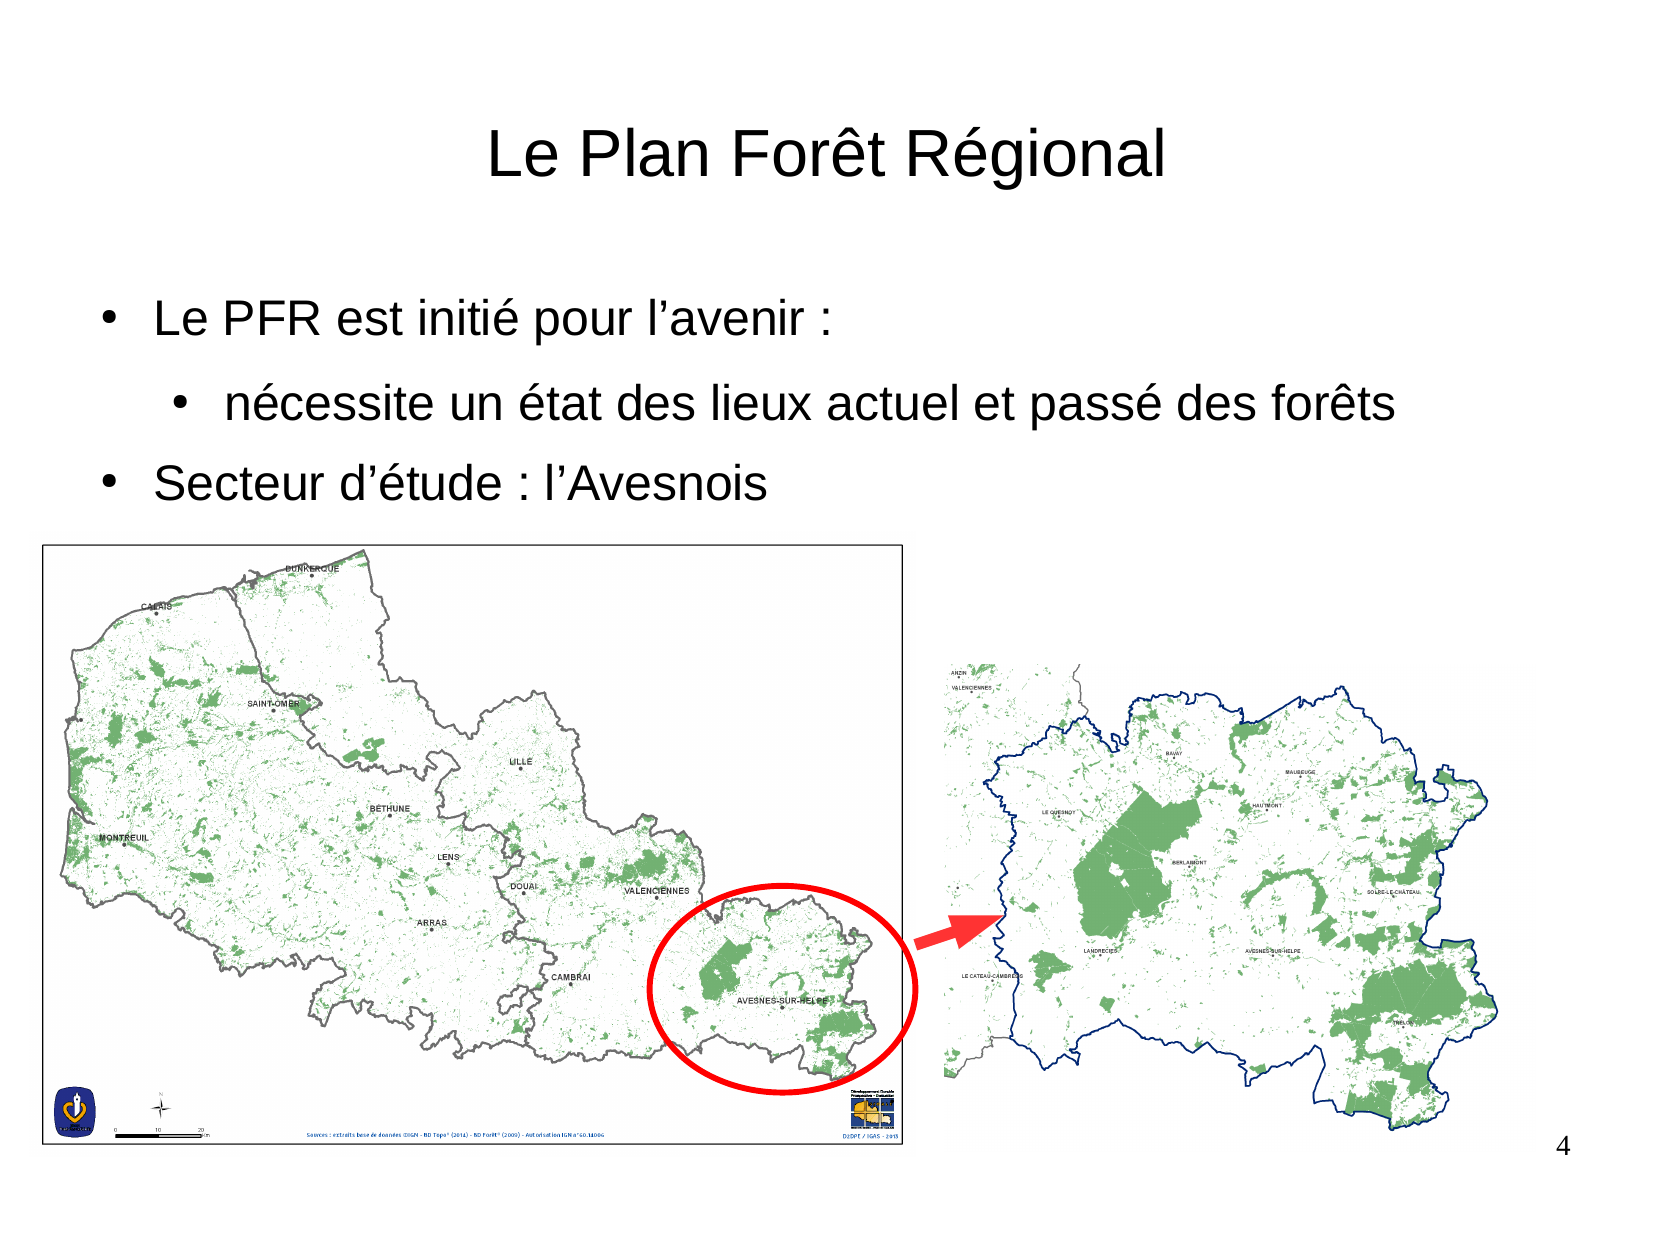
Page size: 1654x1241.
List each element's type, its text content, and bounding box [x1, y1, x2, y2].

list Le PFR est initié pour l’avenir : nécessite un état des lieux actuel et passé des forêts Secteur d’étude : l’Avesnois [82, 290, 1571, 1010]
title Le Plan Forêt Régional [82, 49, 1571, 257]
picture [944, 664, 1536, 1152]
picture [653, 889, 912, 1089]
picture [29, 531, 916, 1157]
